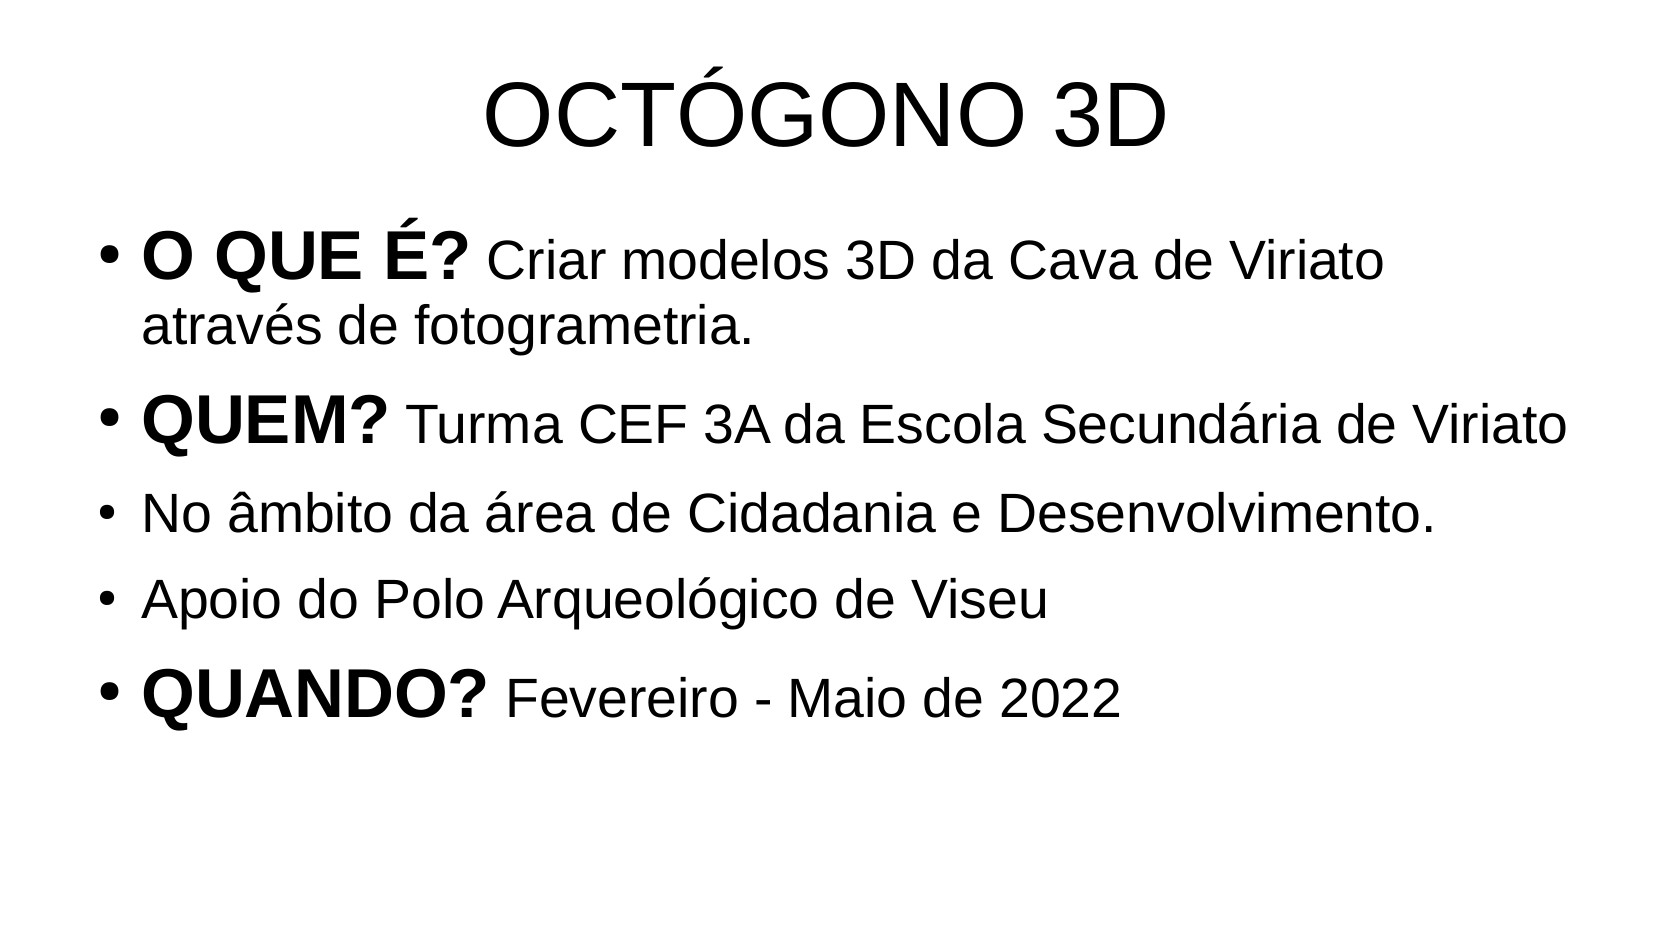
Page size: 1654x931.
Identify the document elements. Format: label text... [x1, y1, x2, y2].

title OCTÓGONO 3D [82, 37, 1571, 193]
list O QUE É? Criar modelos 3D da Cava de Viriato através de fotogrametria. QUEM? Turma CEF 3A da Escola Secundária de Viriato No âmbito da área de Cidadania e Desenvolvimento. Apoio do Polo Arqueológico de Viseu QUANDO? Fevereiro - Maio de 2022 [82, 217, 1571, 758]
